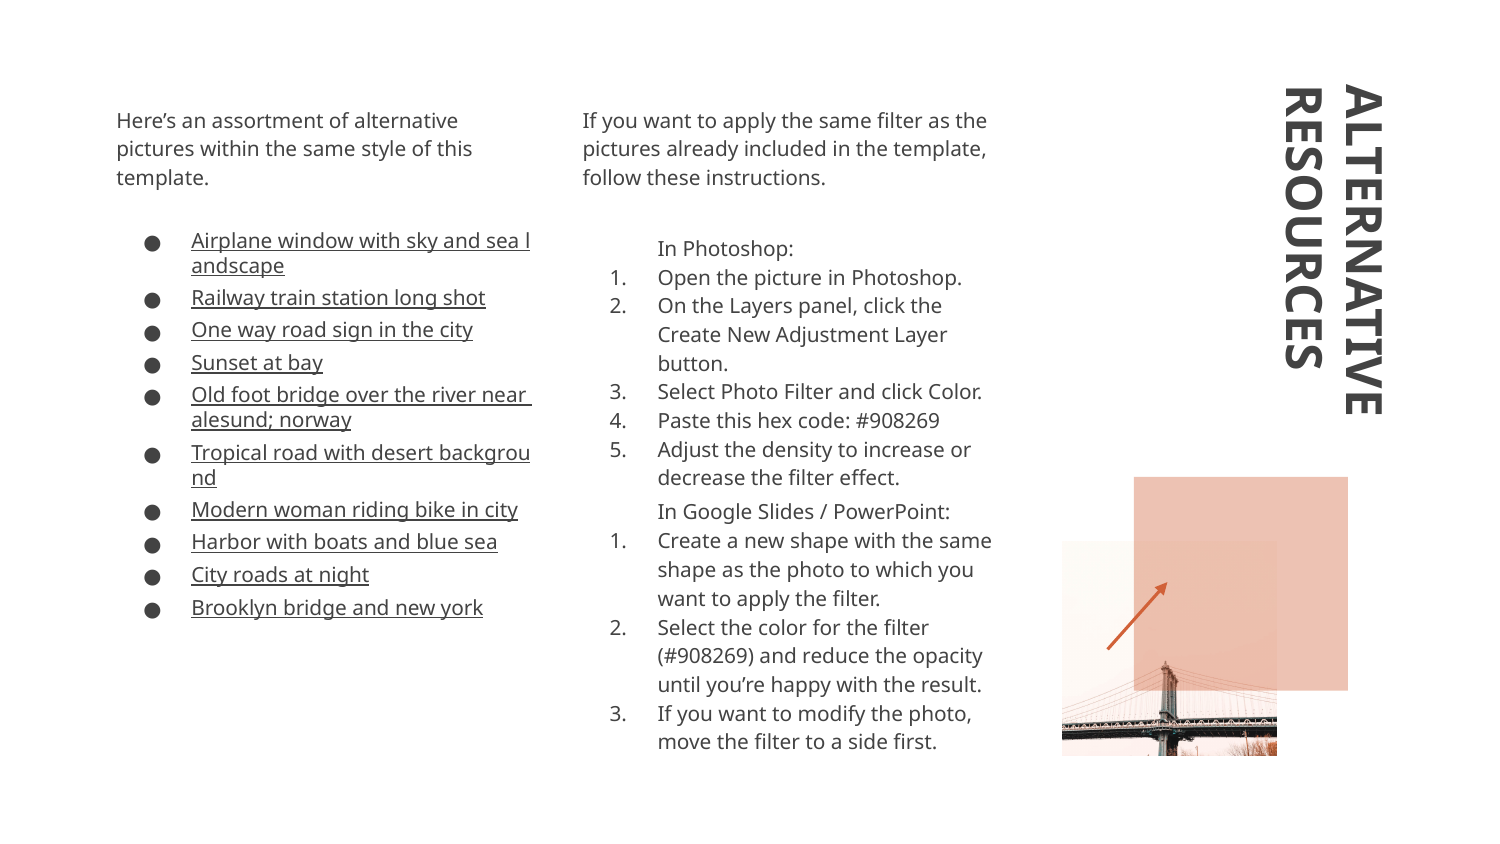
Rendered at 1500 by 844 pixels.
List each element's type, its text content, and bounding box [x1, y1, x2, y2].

list In Google Slides / PowerPoint: Create a new shape with the same shape as the photo to which you want to apply the filter. Select the color for the filter (#908269) and reduce the opacity until you’re happy with the result. If you want to modify the photo, move the filter to a side first. [567, 471, 1019, 714]
list Here’s an assortment of alternative pictures within the same style of this template. Airplane window with sky and sea landscape Railway train station long shot One way road sign in the city Sunset at bay Old foot bridge over the river near alesund; norway Tropical road with desert background Modern woman riding bike in city Harbor with boats and blue sea City roads at night Brooklyn bridge and new york [101, 88, 552, 183]
list If you want to apply the same filter as the pictures already included in the template, follow these instructions. In Photoshop: Open the picture in Photoshop. On the Layers panel, click the Create New Adjustment Layer button. Select Photo Filter and click Color. Paste this hex code: #908269 Adjust the density to increase or decrease the filter effect. [567, 88, 1019, 331]
picture [1062, 541, 1277, 756]
text_box [1133, 476, 1348, 691]
title ALTERNATIVE RESOURCES [1296, 69, 1377, 472]
